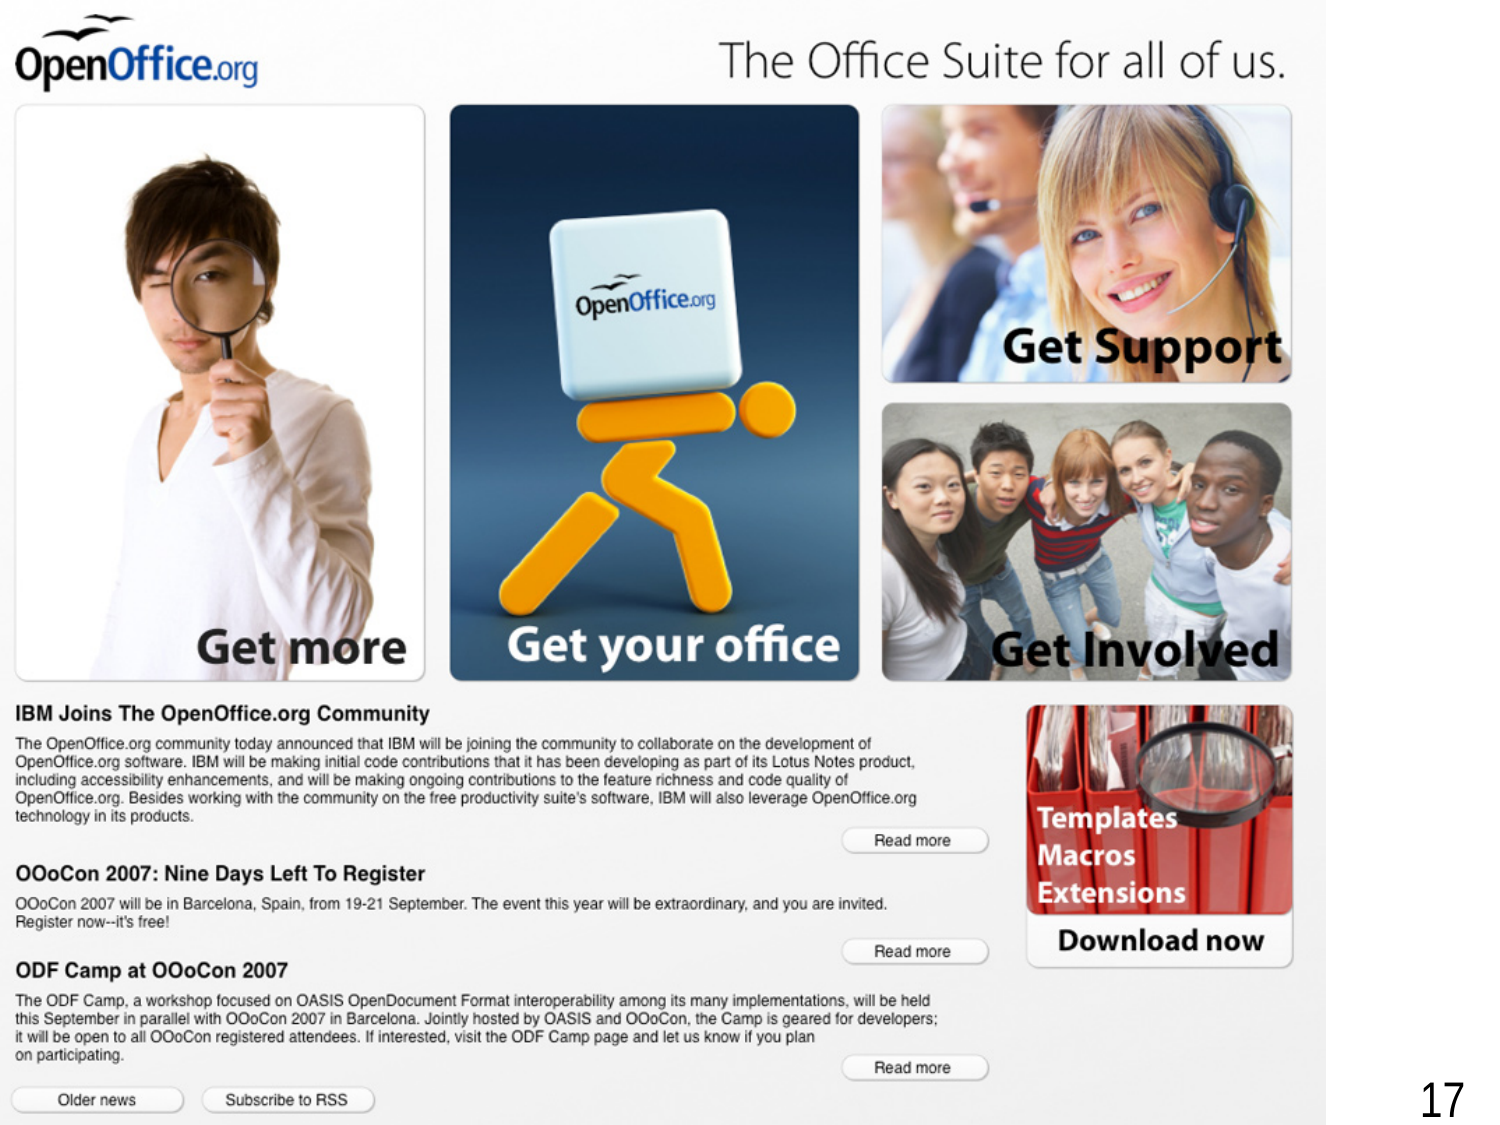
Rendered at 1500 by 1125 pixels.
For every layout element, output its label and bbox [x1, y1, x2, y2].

picture [0, 0, 1326, 1125]
